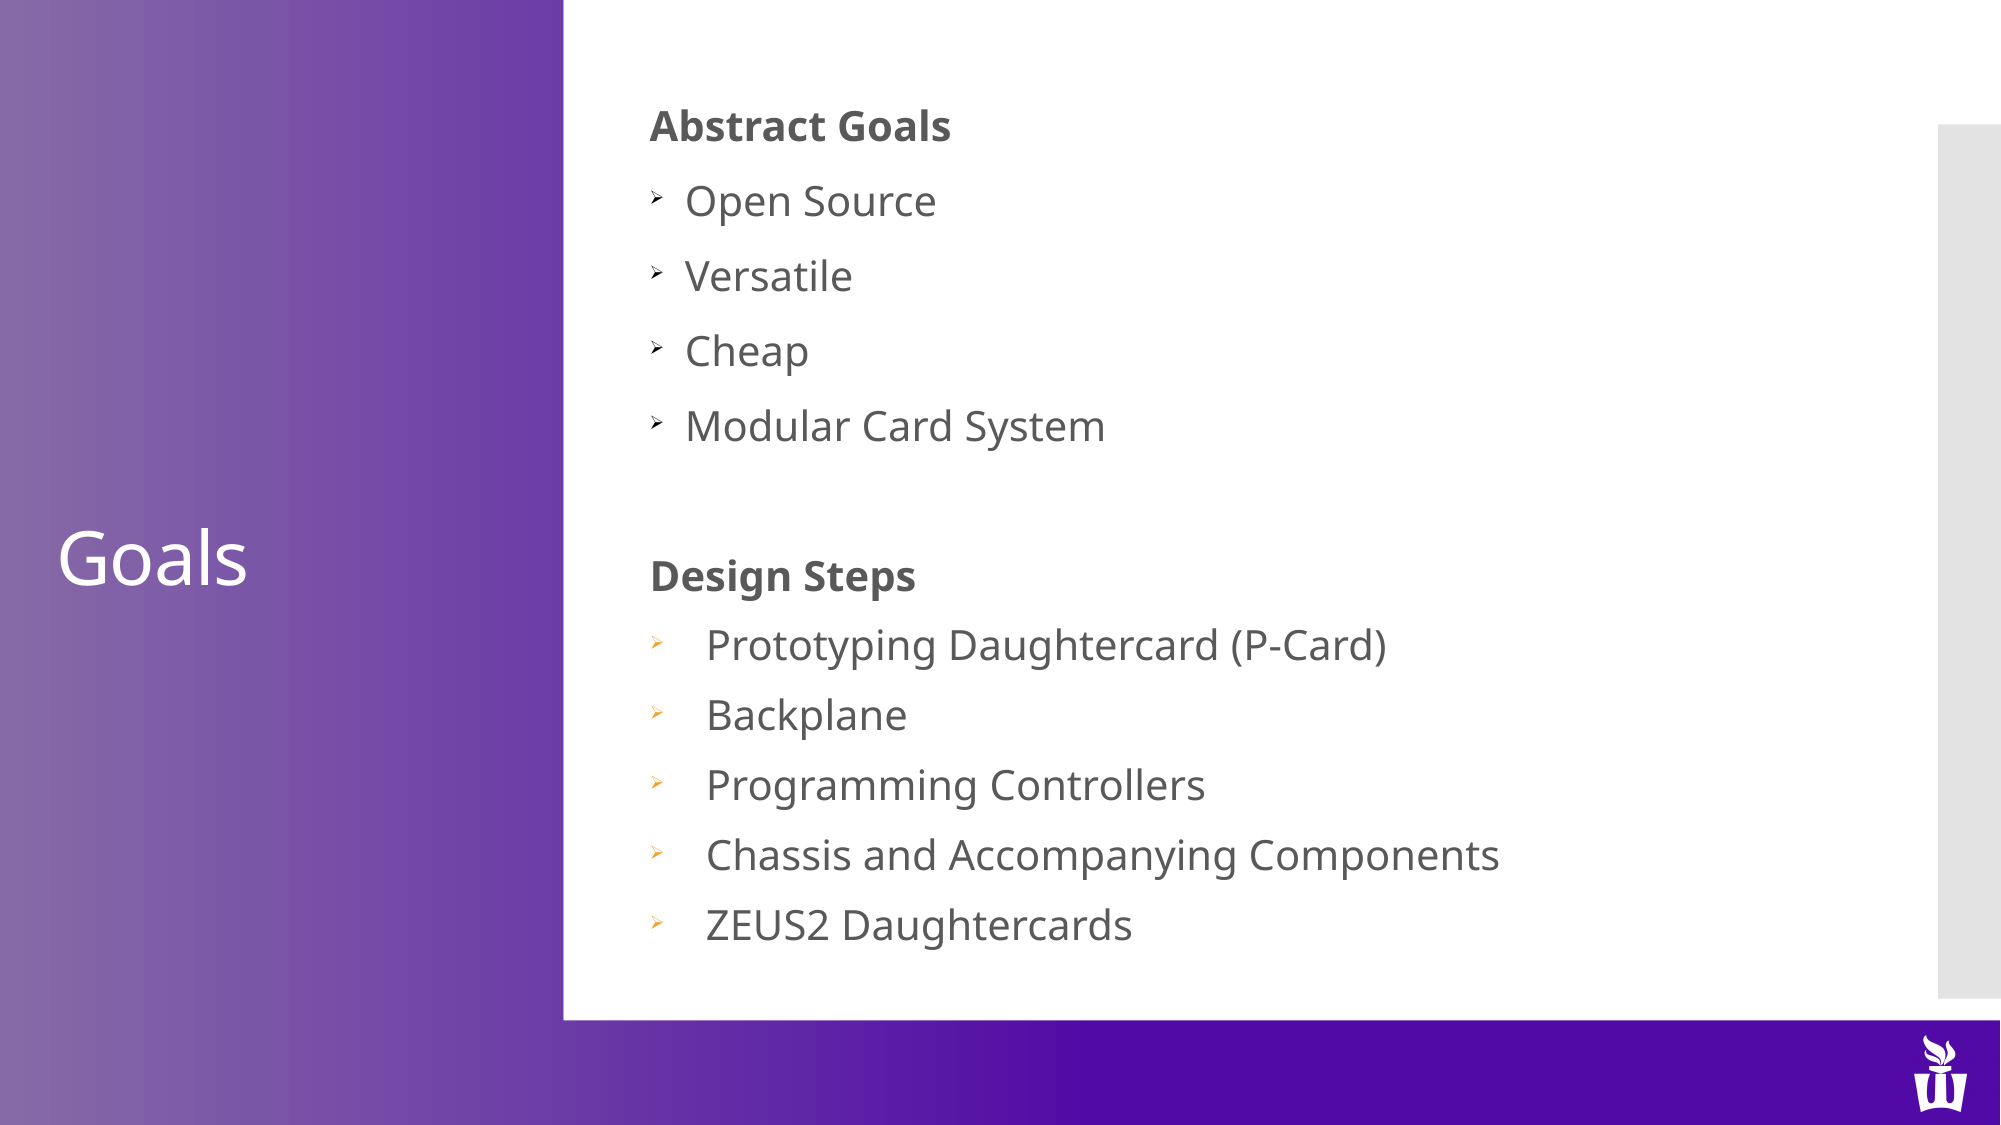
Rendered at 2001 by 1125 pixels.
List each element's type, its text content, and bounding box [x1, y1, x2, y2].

text_box Goals [41, 184, 527, 939]
text_box Abstract Goals Open Source Versatile Cheap Modular Card System Design Steps Prototyping Daughtercard (P-Card) Backplane Programming Controllers Chassis and Accompanying Components ZEUS2 Daughtercards [634, 104, 1835, 945]
picture [0, 0, 2000, 1125]
